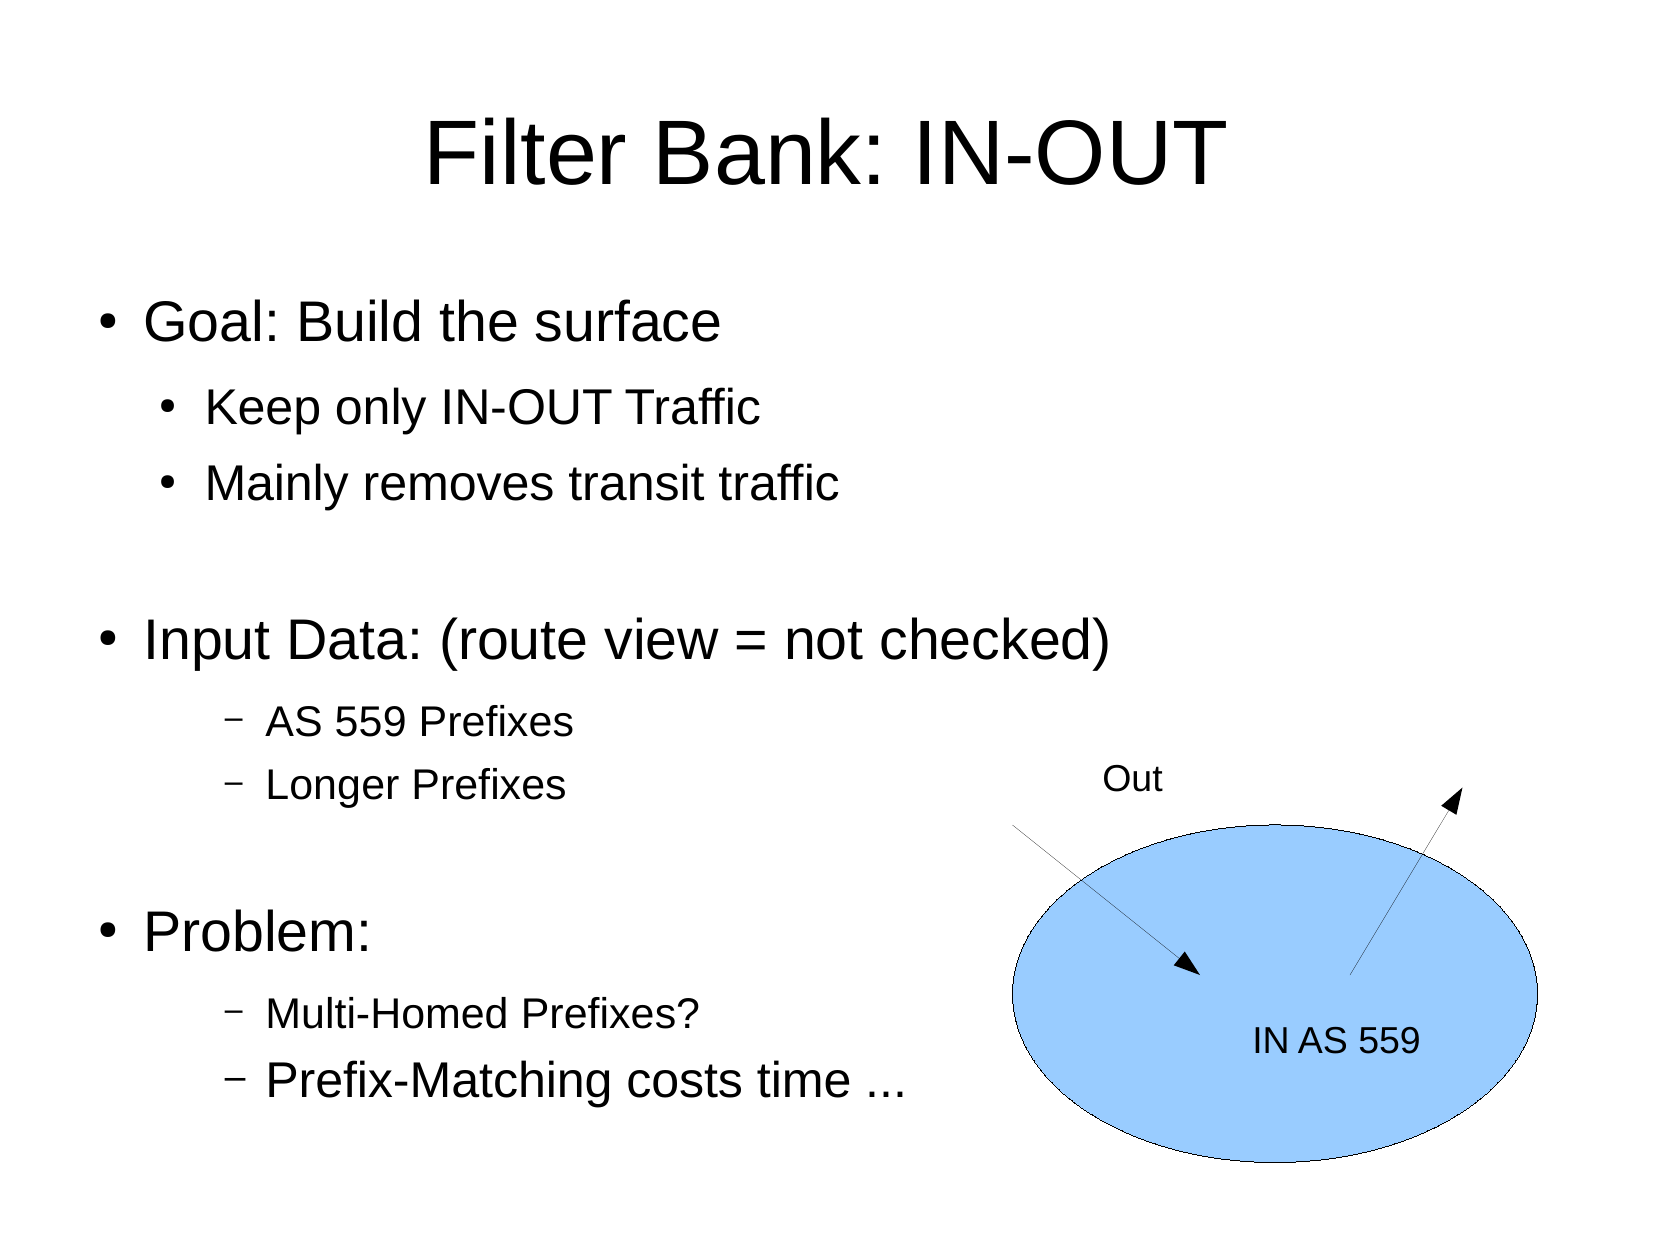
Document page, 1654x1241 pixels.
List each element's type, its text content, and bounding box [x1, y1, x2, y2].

text_box IN AS 559 [1237, 1012, 1463, 1070]
title Filter Bank: IN-OUT [82, 56, 1571, 250]
text_box [1012, 824, 1538, 1163]
text_box Out [1087, 750, 1201, 807]
list Goal: Build the surface Keep only IN-OUT Traffic Mainly removes transit traffic Input Data: (route view = not checked) AS 559 Prefixes Longer Prefixes Problem: Multi-Homed Prefixes? Prefix-Matching costs time ... [82, 290, 1571, 1109]
